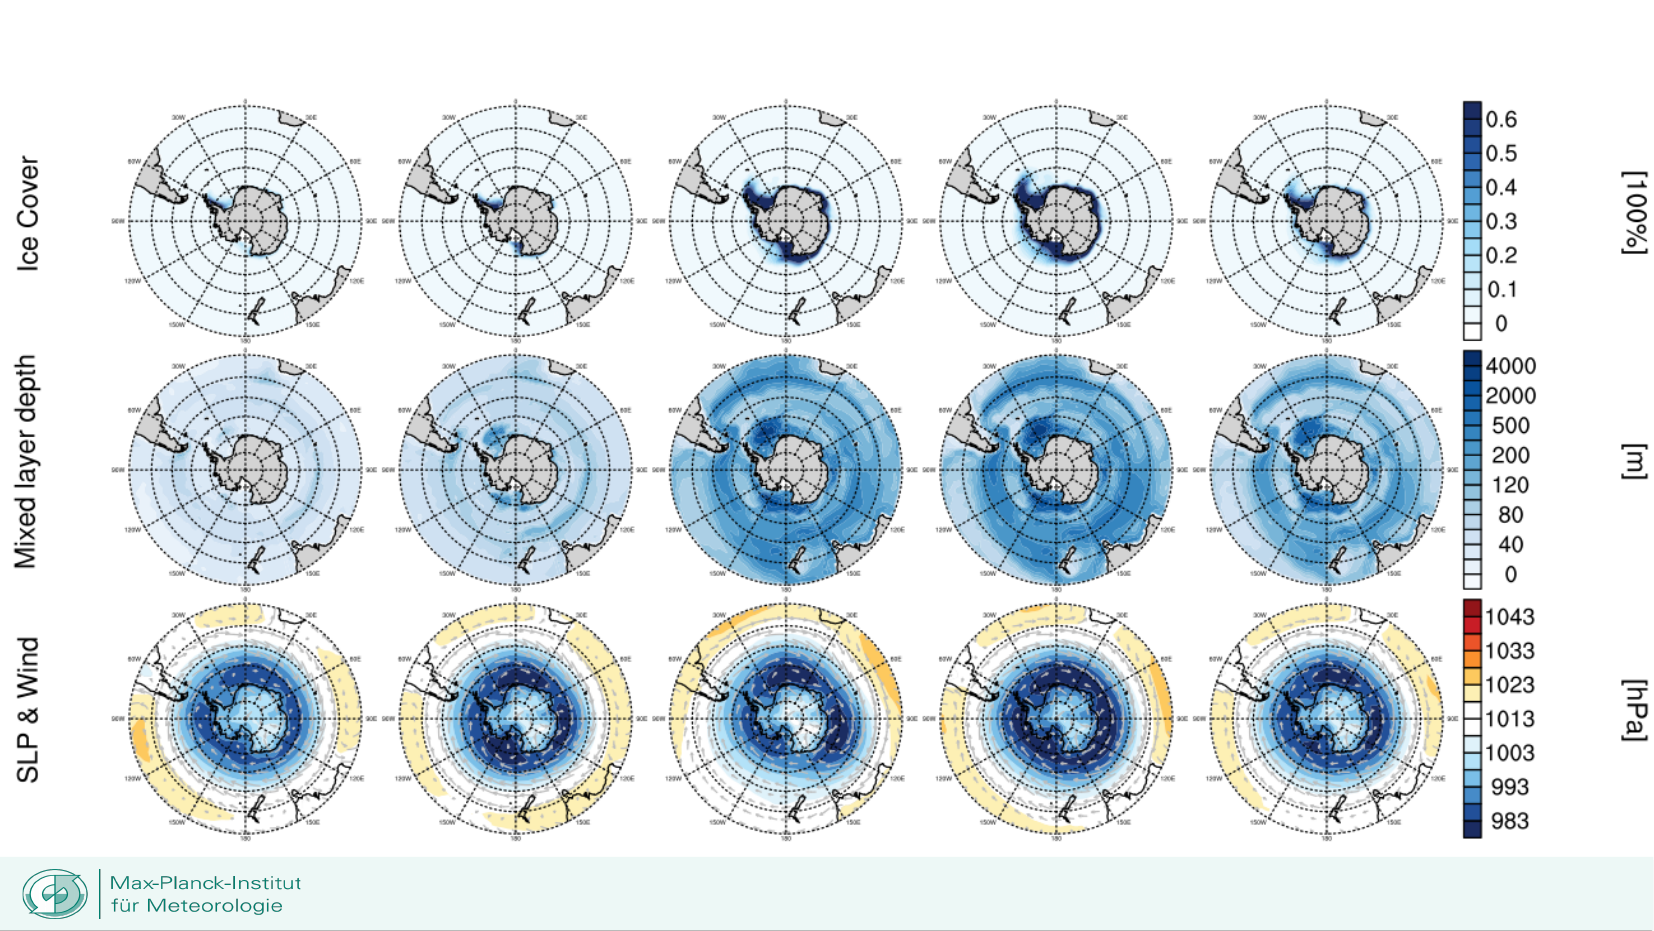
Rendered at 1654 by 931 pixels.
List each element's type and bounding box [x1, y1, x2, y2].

picture [6, 96, 1654, 845]
